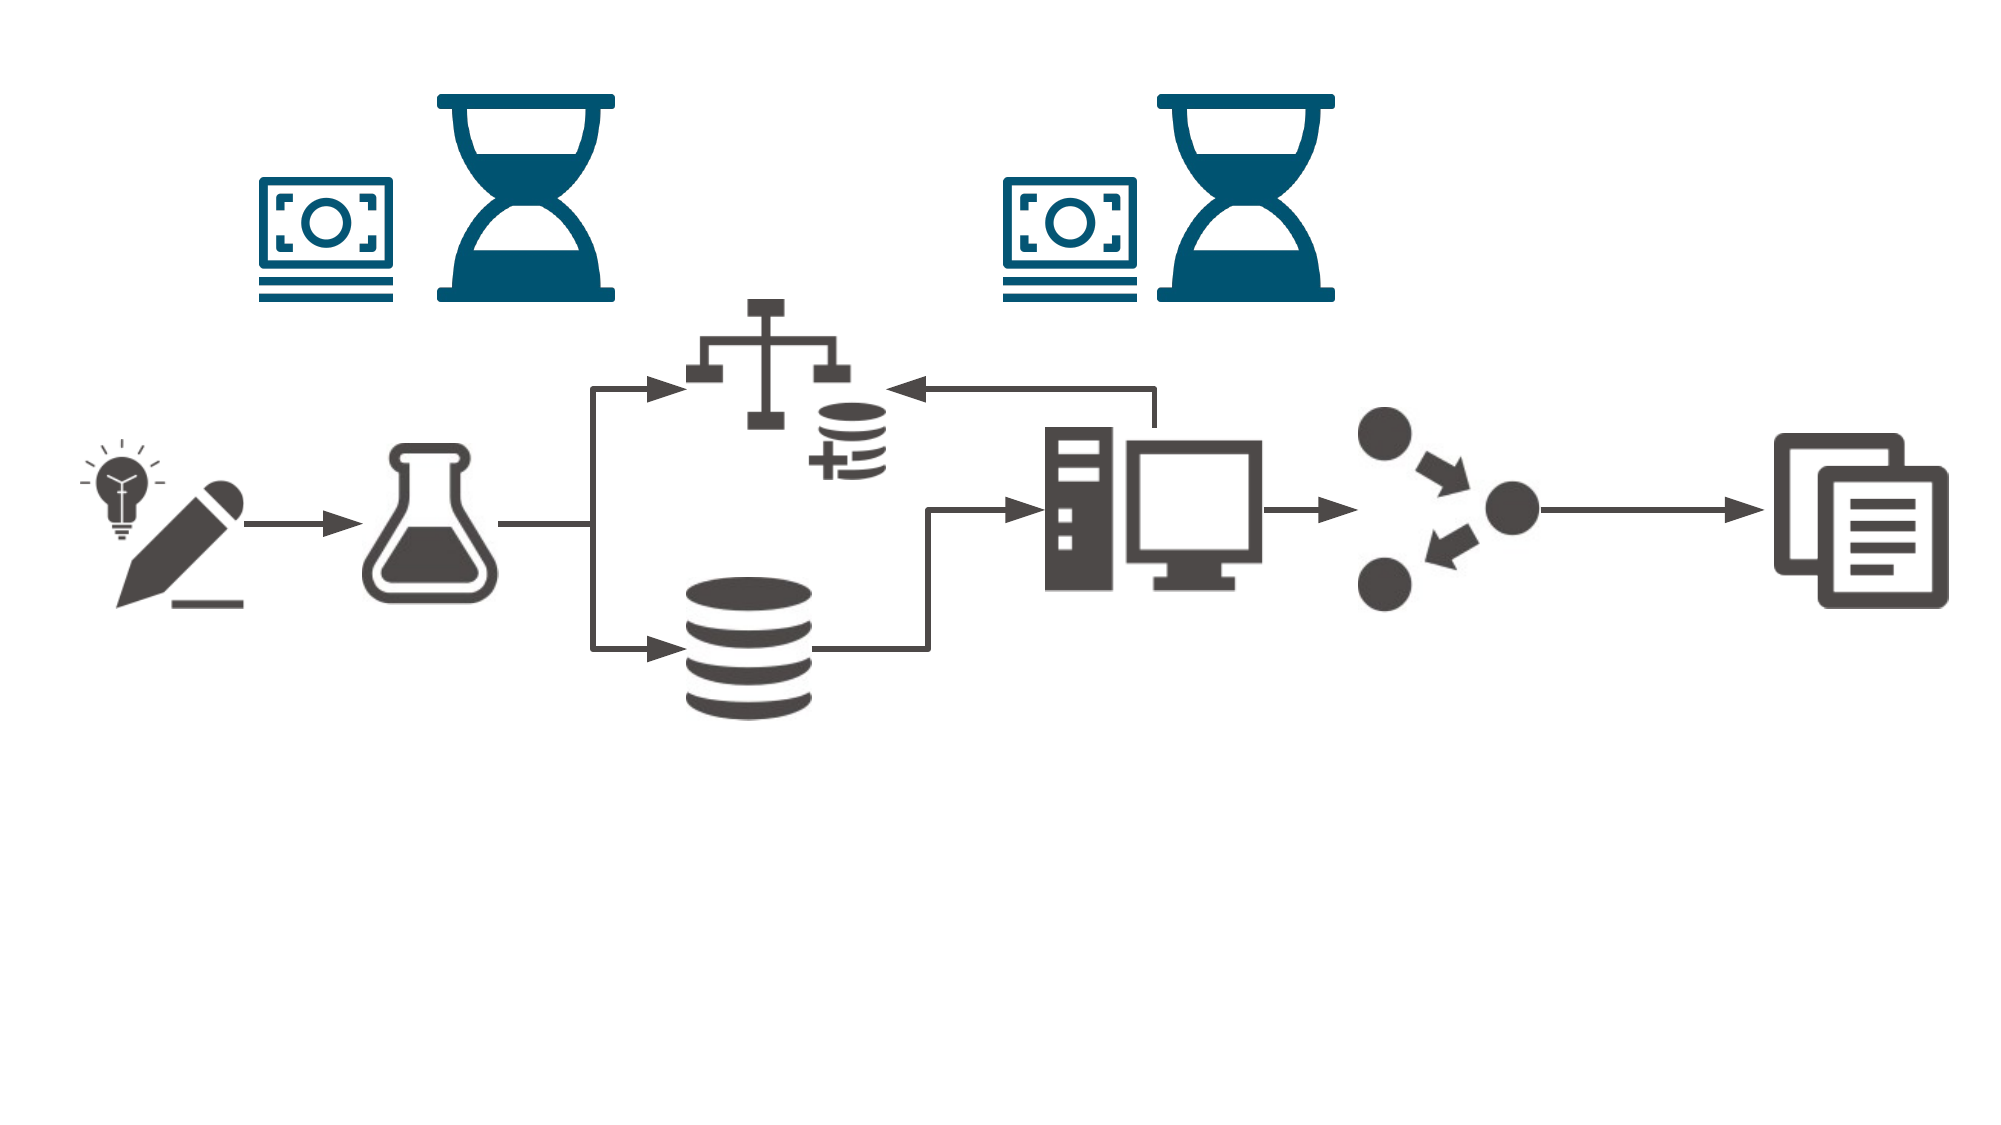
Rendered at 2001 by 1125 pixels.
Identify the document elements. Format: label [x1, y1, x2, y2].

picture [268, 186, 384, 260]
picture [686, 299, 886, 480]
picture [1194, 206, 1298, 250]
picture [362, 443, 499, 605]
picture [559, 109, 615, 288]
picture [259, 286, 393, 293]
picture [474, 206, 578, 250]
picture [1358, 407, 1541, 613]
picture [1003, 267, 1137, 276]
picture [1279, 109, 1335, 288]
picture [1188, 109, 1305, 154]
picture [1157, 108, 1214, 288]
picture [1003, 286, 1137, 293]
picture [686, 577, 812, 721]
picture [1012, 186, 1128, 260]
picture [437, 108, 494, 288]
picture [1774, 433, 1949, 609]
picture [1045, 427, 1264, 593]
picture [468, 109, 585, 154]
picture [80, 439, 245, 609]
picture [259, 267, 393, 276]
